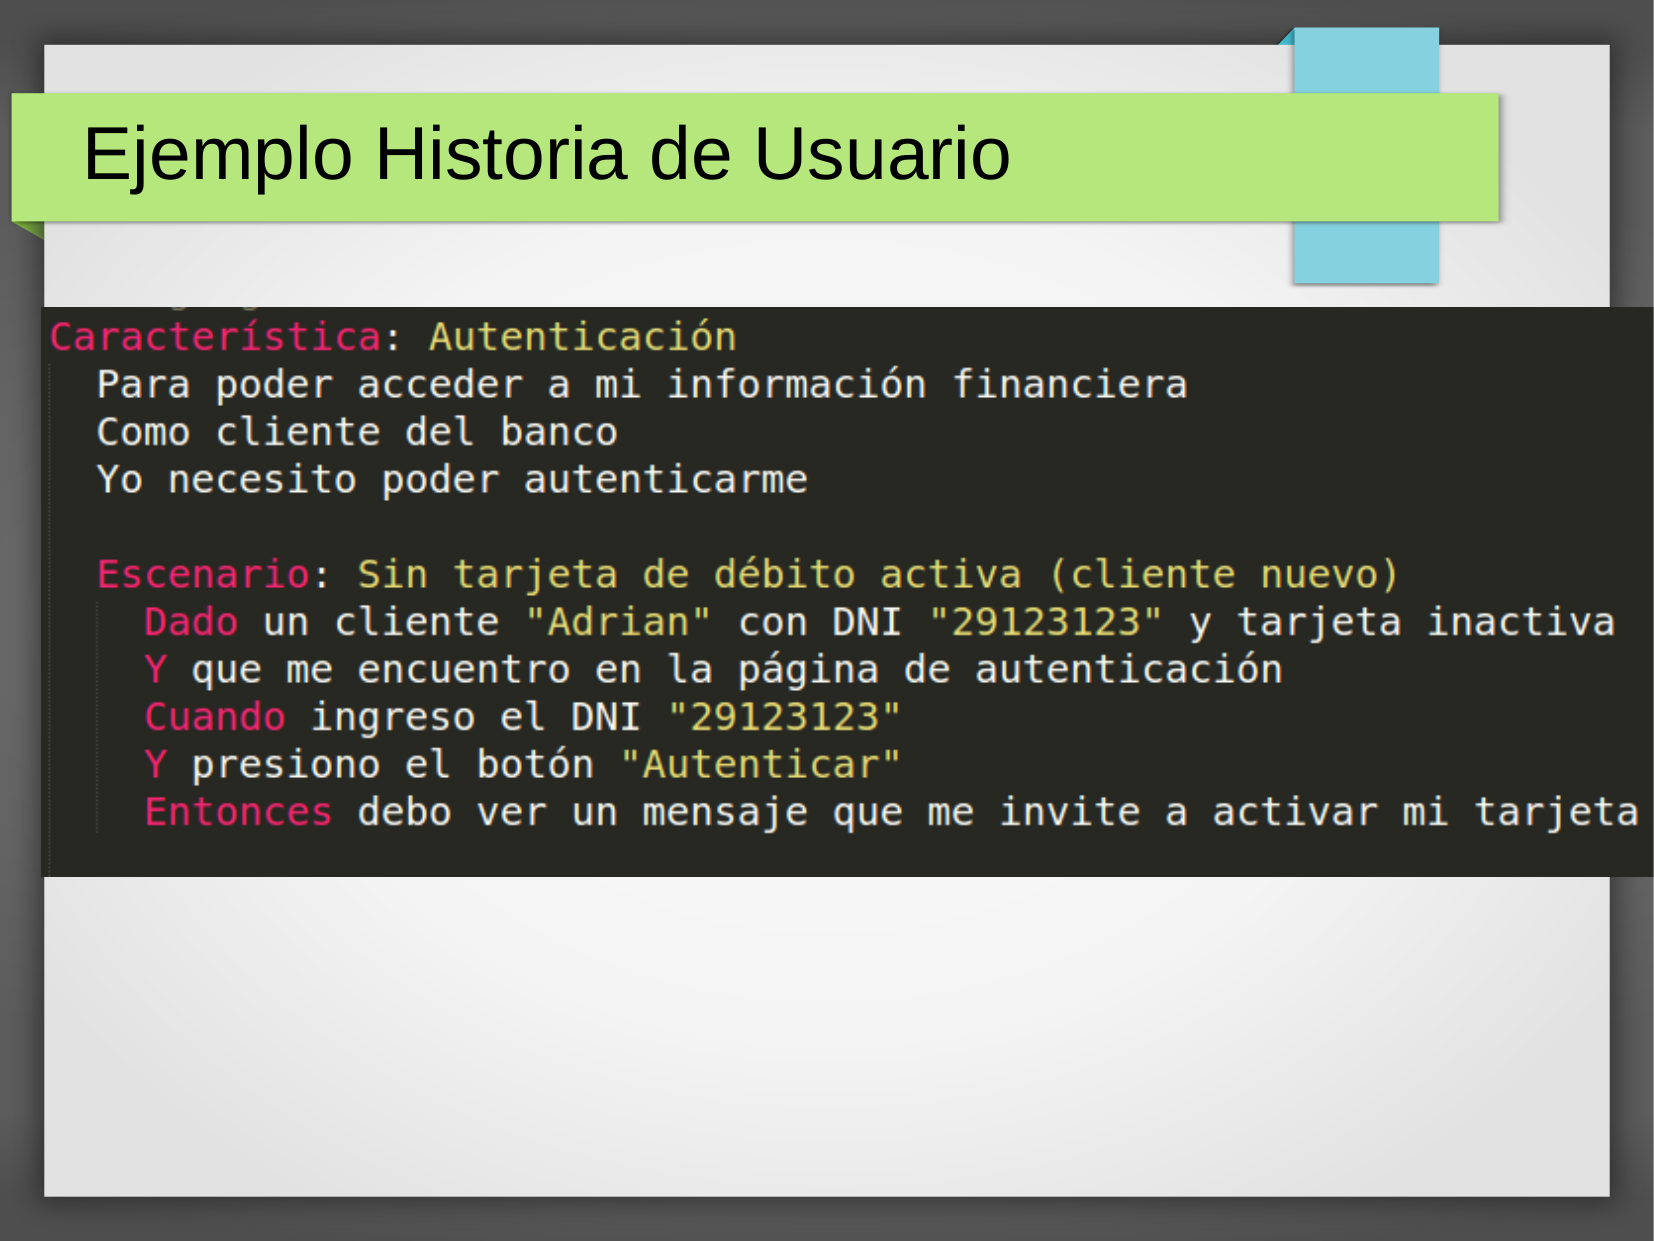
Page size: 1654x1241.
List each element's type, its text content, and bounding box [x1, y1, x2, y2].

picture [0, 0, 1654, 1241]
title Ejemplo Historia de Usuario [82, 94, 1264, 213]
